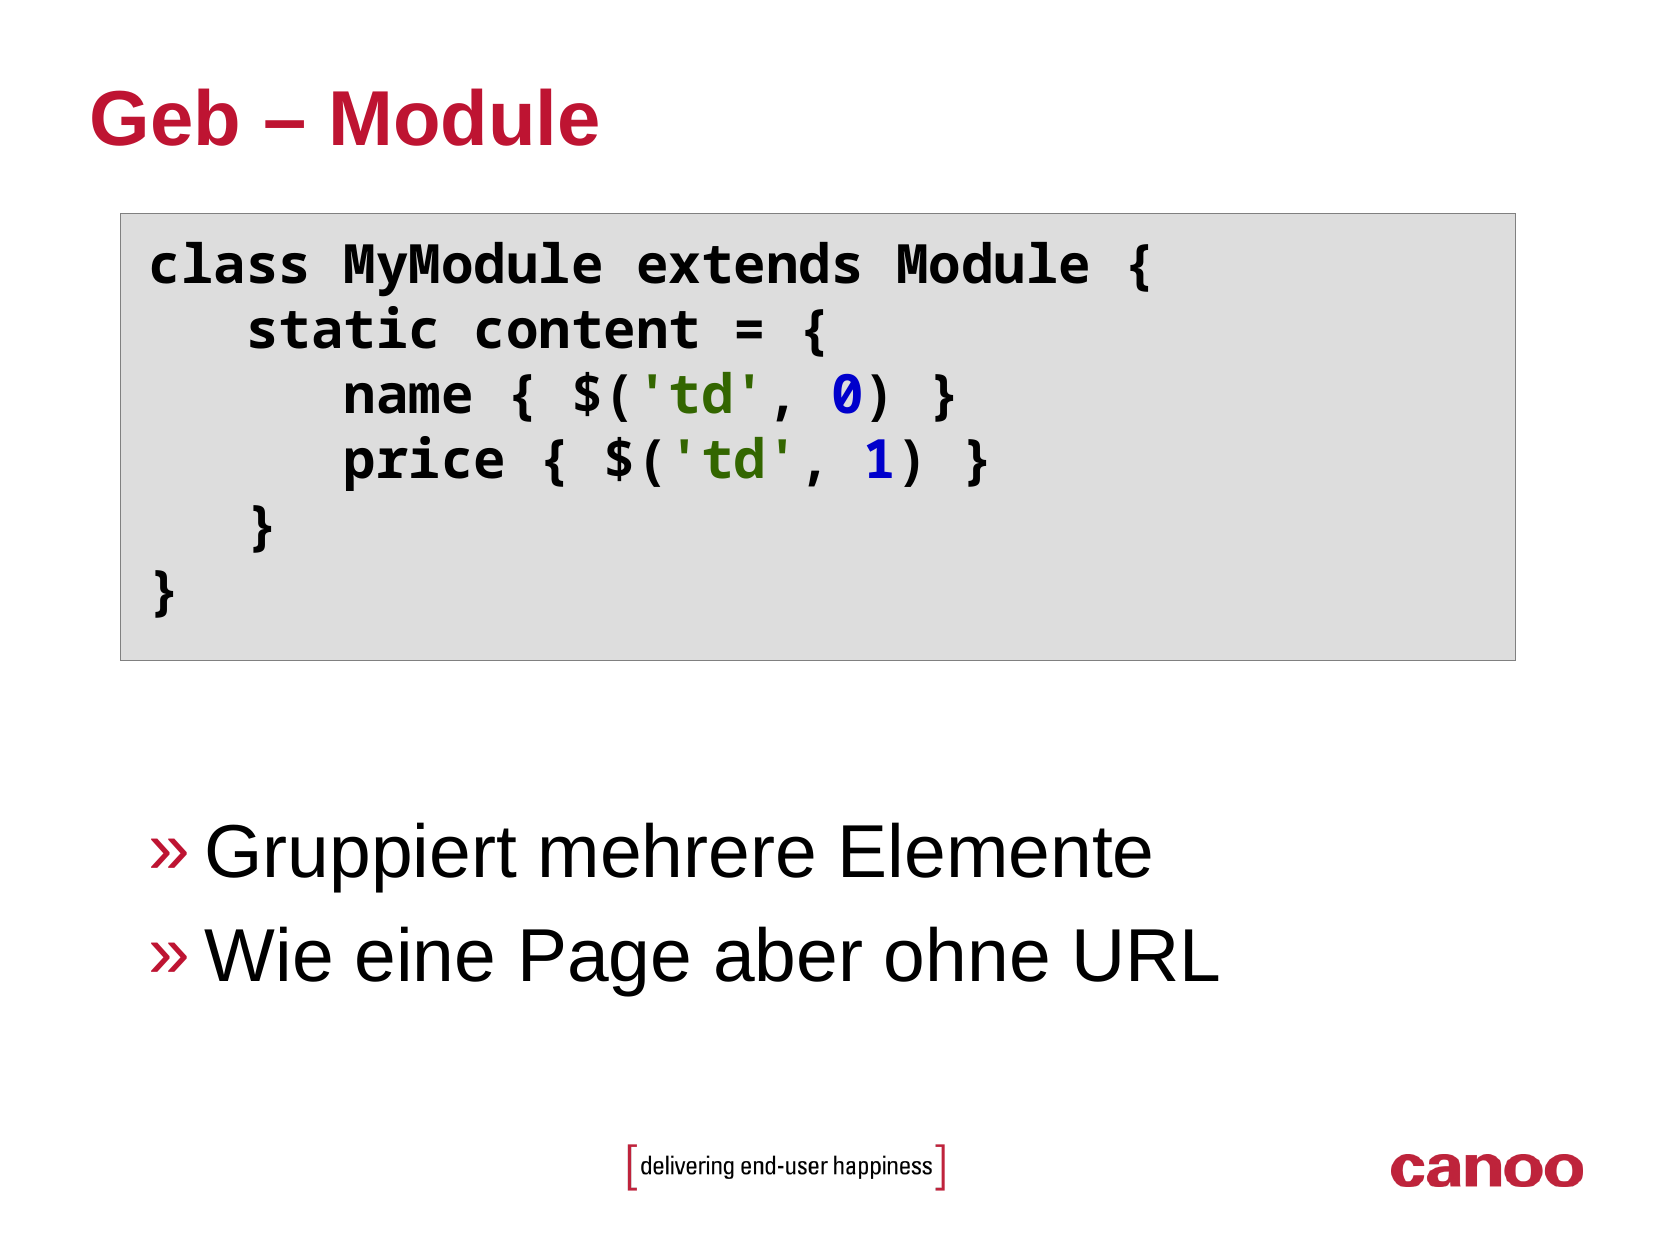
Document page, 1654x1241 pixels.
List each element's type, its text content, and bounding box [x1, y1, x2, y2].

text_box [120, 213, 1516, 661]
picture [1391, 1154, 1583, 1187]
list class MyModule extends Module { static content = { name { $('td', 0) } price { $('td', 1) } } } [134, 222, 1546, 724]
list Gruppiert mehrere Elemente Wie eine Page aber ohne URL [134, 794, 1546, 1031]
title Geb – Module [75, 60, 1591, 181]
picture [621, 1140, 951, 1194]
